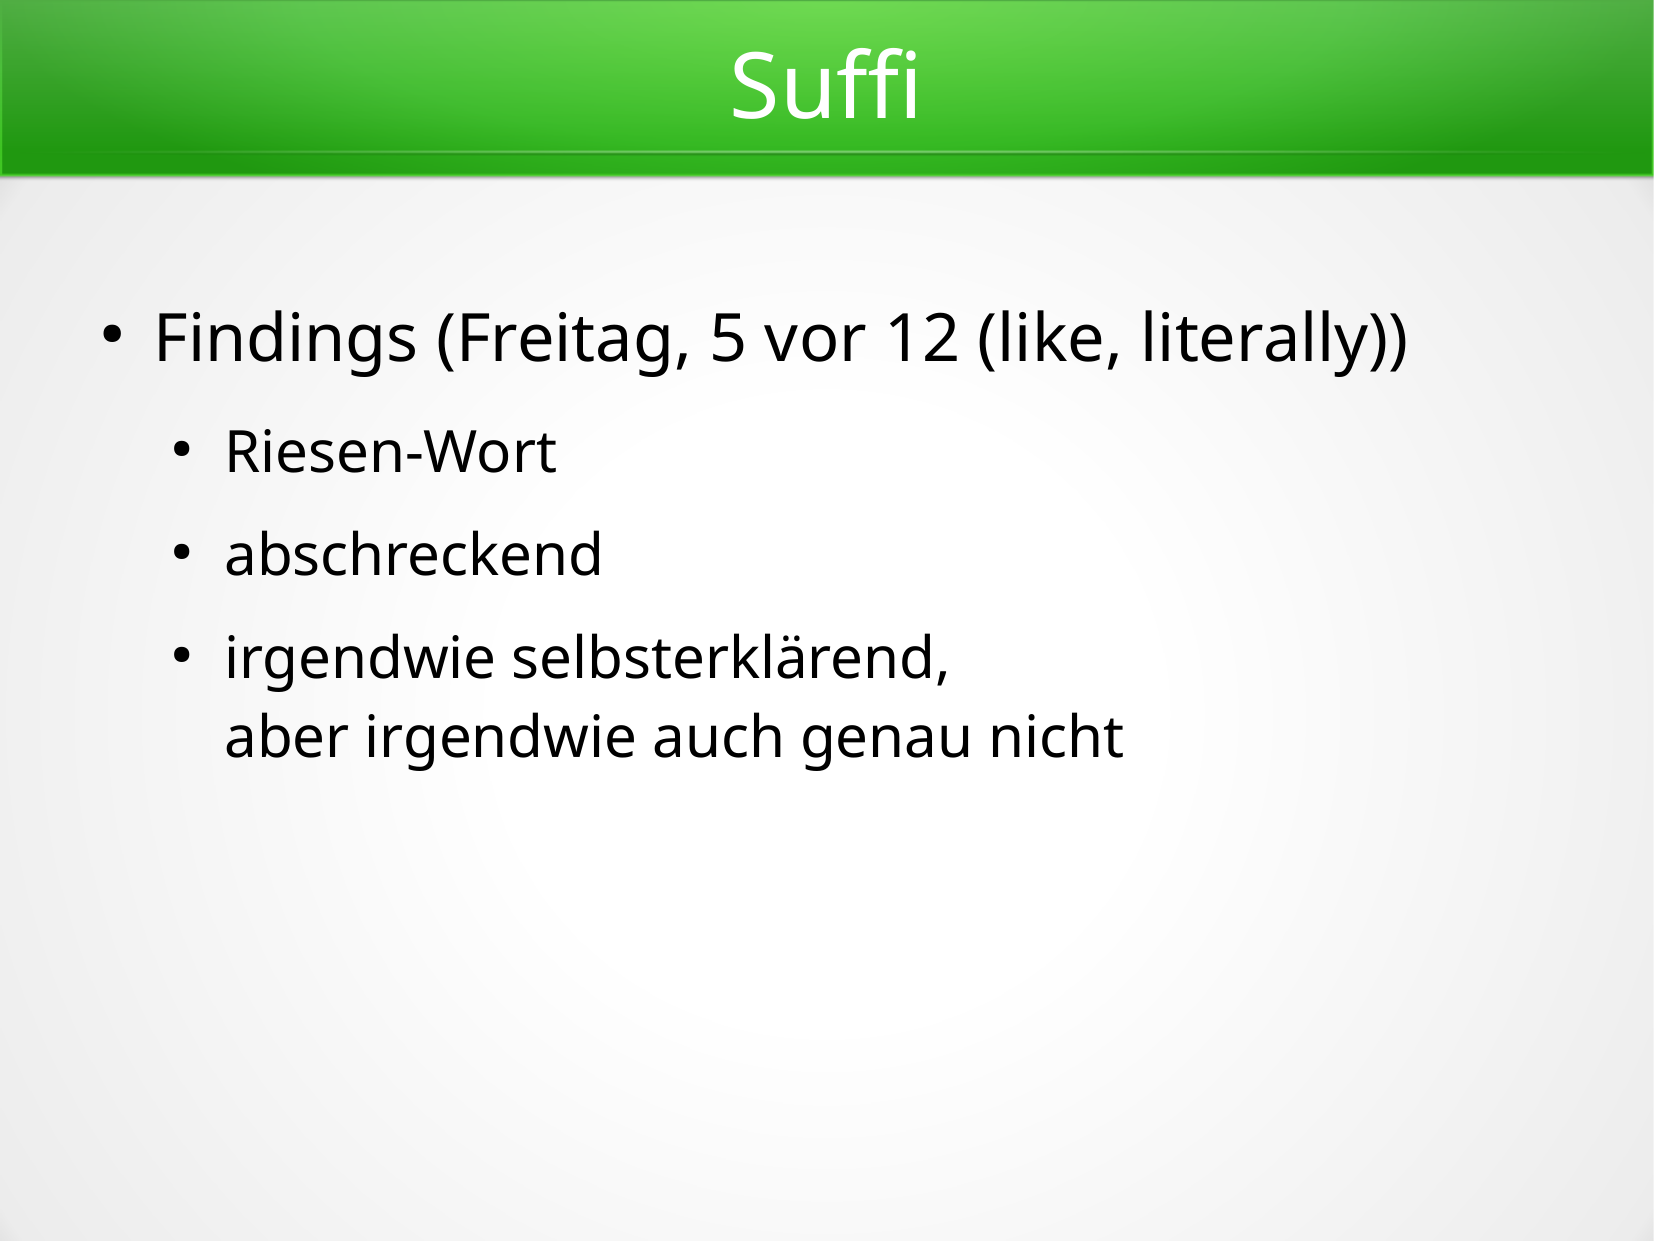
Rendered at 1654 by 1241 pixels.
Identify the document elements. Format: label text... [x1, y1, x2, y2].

list Findings (Freitag, 5 vor 12 (like, literally)) Riesen-Wort abschreckend irgendwie selbsterklärend, aber irgendwie auch genau nicht [82, 290, 1571, 1010]
title Suffi [82, 11, 1571, 154]
picture [0, 0, 1654, 1241]
